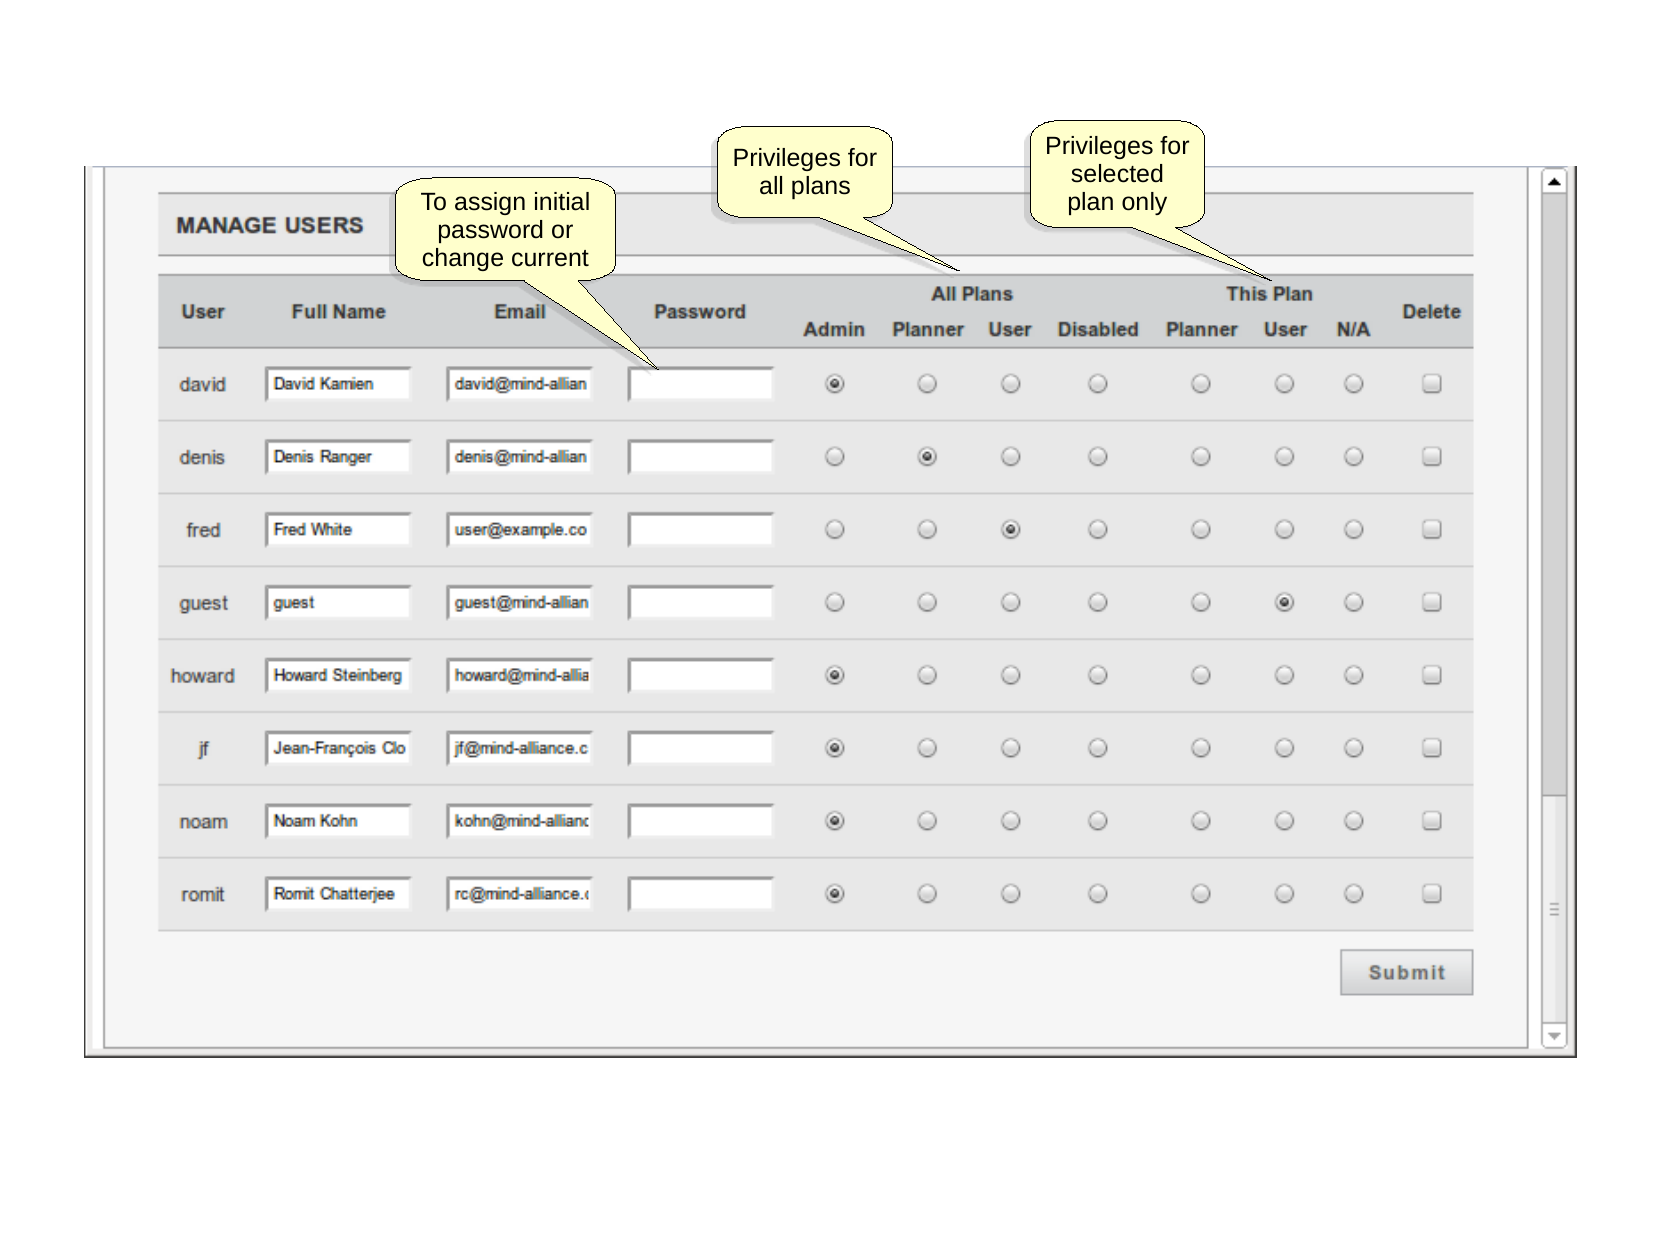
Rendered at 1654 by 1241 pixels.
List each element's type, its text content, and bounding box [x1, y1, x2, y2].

text_box Privileges for selected plan only [1030, 120, 1272, 281]
text_box Privileges for all plans [717, 126, 960, 271]
text_box To assign initial password or change current [395, 177, 659, 370]
picture [84, 166, 1577, 1058]
